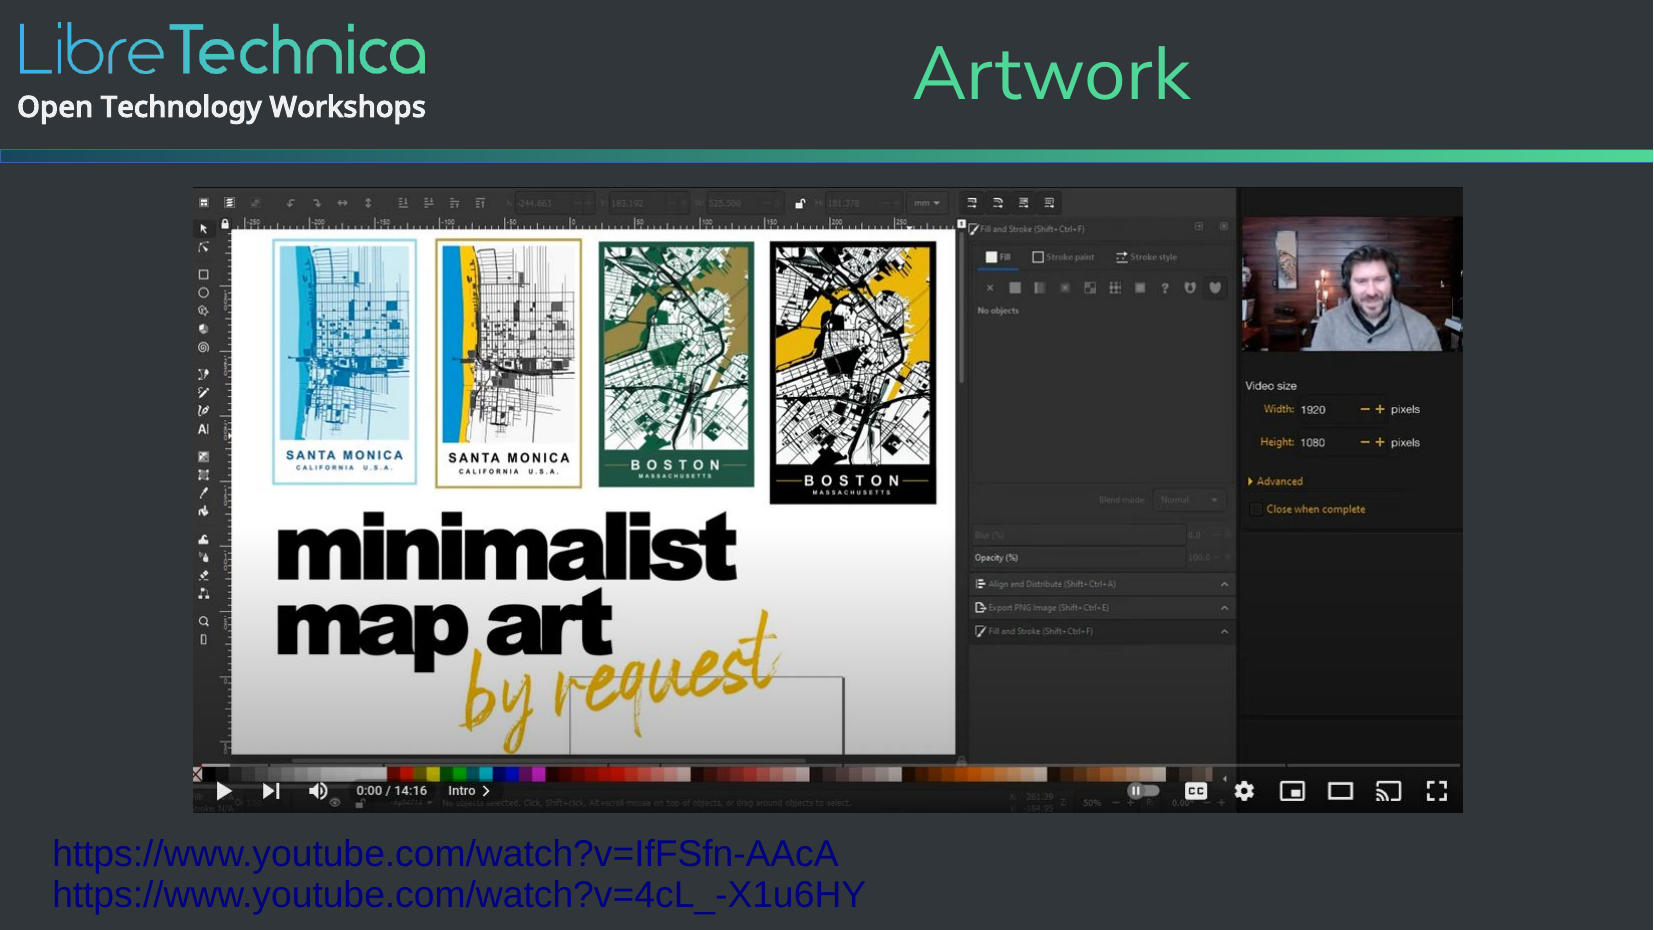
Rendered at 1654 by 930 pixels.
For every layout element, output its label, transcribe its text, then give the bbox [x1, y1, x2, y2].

text_box https://www.youtube.com/watch?v=IfFSfn-AAcA https://www.youtube.com/watch?v=4cL_-X1u6HY [37, 824, 1125, 930]
text_box [0, 149, 1653, 163]
picture [193, 187, 1463, 813]
text_box Artwork [449, 0, 1653, 151]
title Open Technology Workshops [0, 69, 447, 138]
picture [20, 22, 425, 75]
